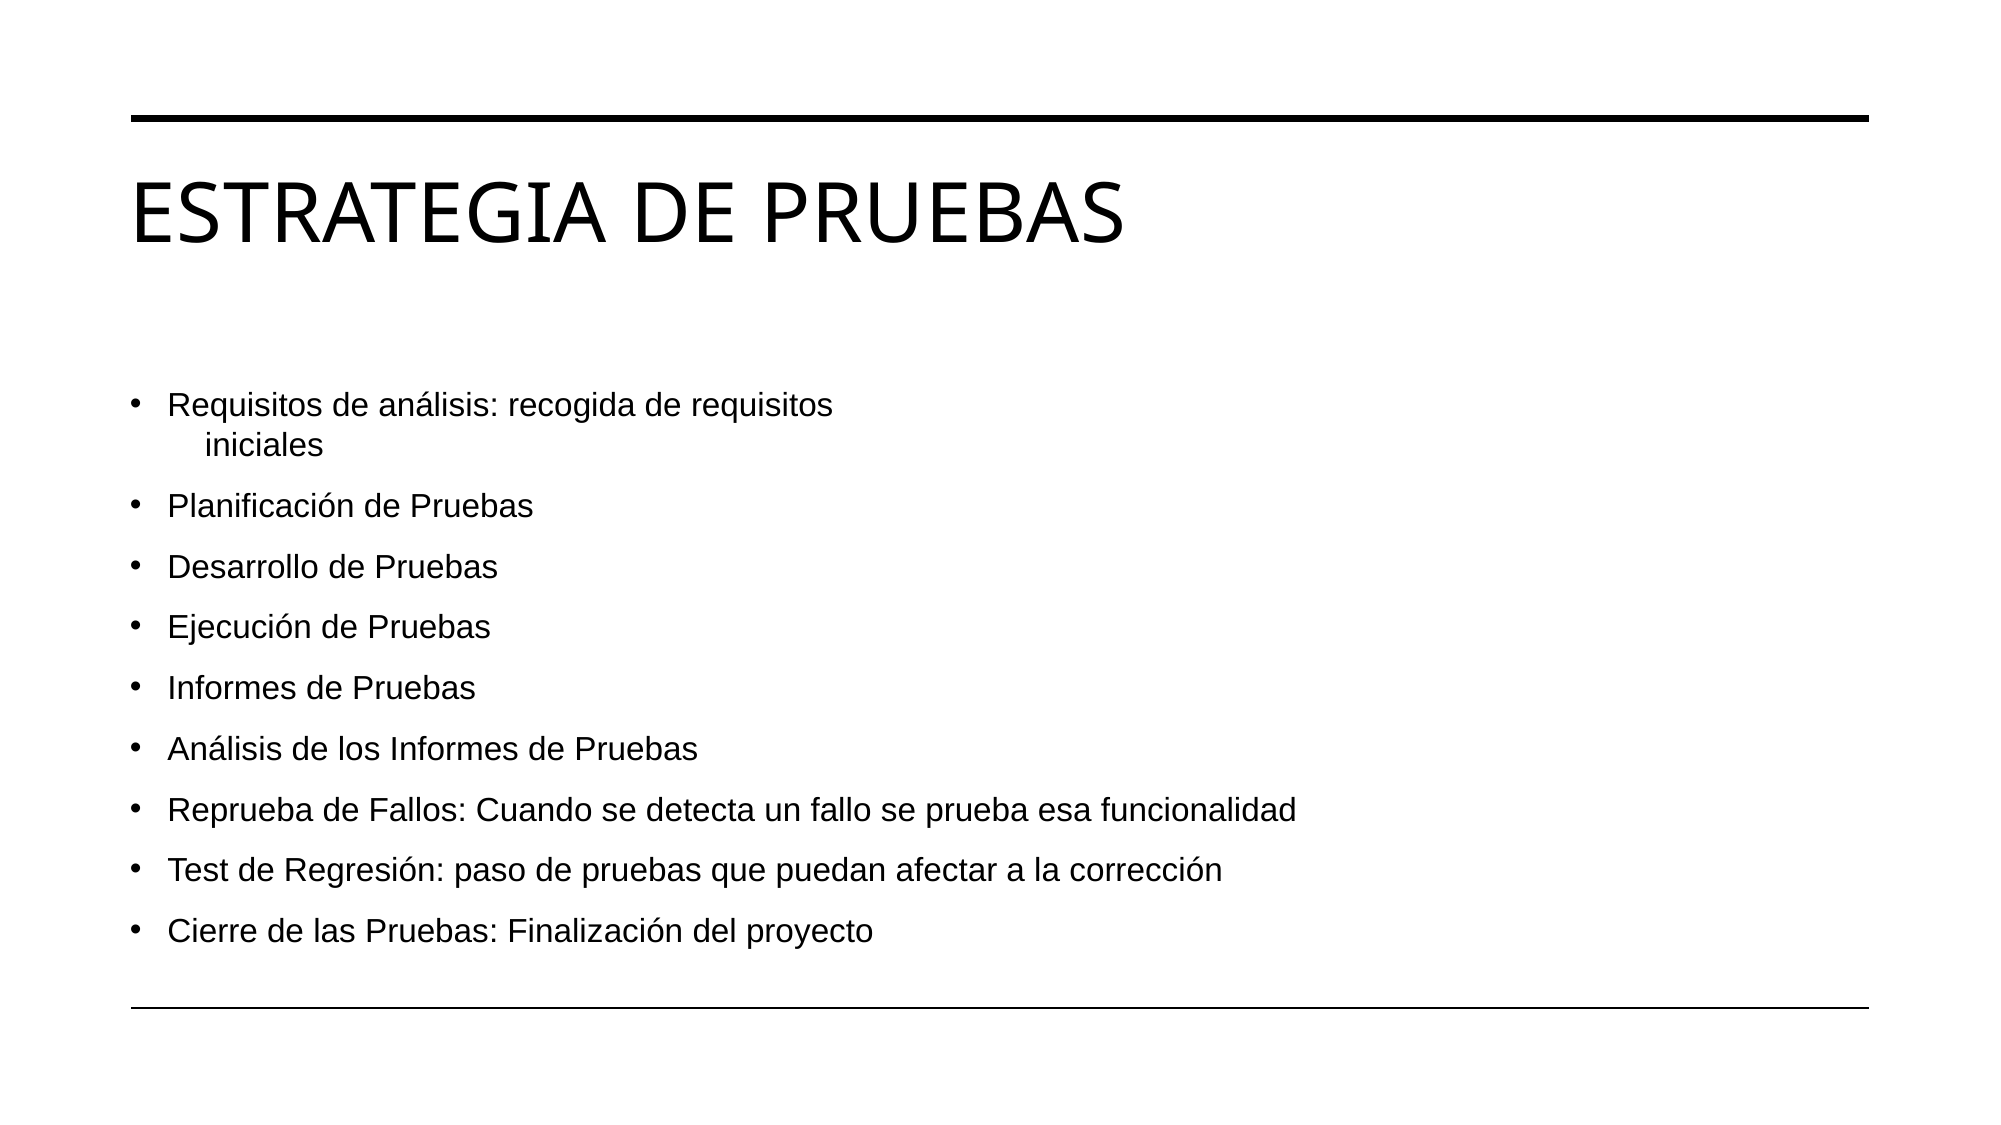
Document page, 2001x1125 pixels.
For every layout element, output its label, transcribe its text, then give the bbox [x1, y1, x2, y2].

list Requisitos de análisis: recogida de requisitos iniciales Planificación de Pruebas Desarrollo de Pruebas Ejecución de Pruebas Informes de Pruebas Análisis de los Informes de Pruebas Reprueba de Fallos: Cuando se detecta un fallo se prueba esa funcionalidad Test de Regresión: paso de pruebas que puedan afectar a la corrección Cierre de las Pruebas: Finalización del proyecto [114, 376, 1869, 973]
title Estrategia de Pruebas [114, 151, 1869, 376]
